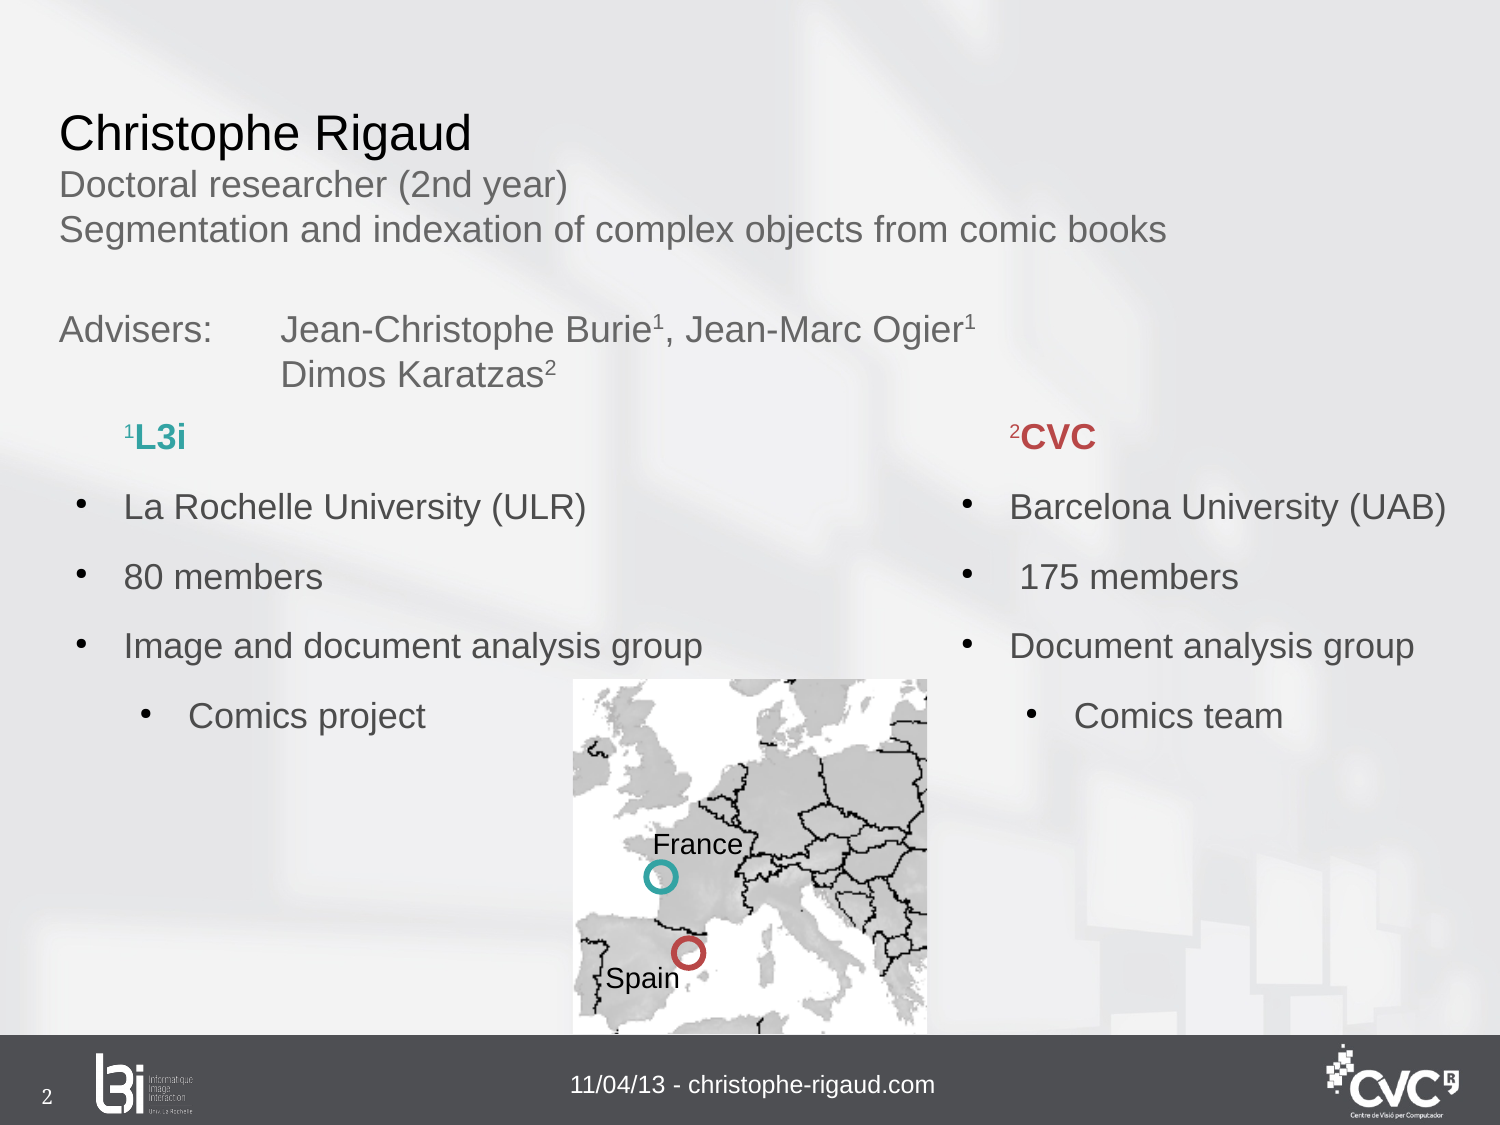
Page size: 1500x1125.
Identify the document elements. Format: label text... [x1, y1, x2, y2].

text_box 11/04/13 - christophe-rigaud.com [219, 1063, 1447, 1106]
list 2CVC Barcelona University (UAB) 175 members Document analysis group Comics team [944, 413, 1500, 739]
text_box Spain [590, 954, 739, 1003]
text_box France [637, 820, 786, 869]
list 1L3i La Rochelle University (ULR) 80 members Image and document analysis group Comics project [59, 413, 798, 739]
picture [0, 0, 1500, 1125]
title Christophe Rigaud Doctoral researcher (2nd year) Segmentation and indexation of complex objects from comic books Advisers: Jean-Christophe Burie1, Jean-Marc Ogier1 Dimos Karatzas2 [58, 100, 1476, 414]
